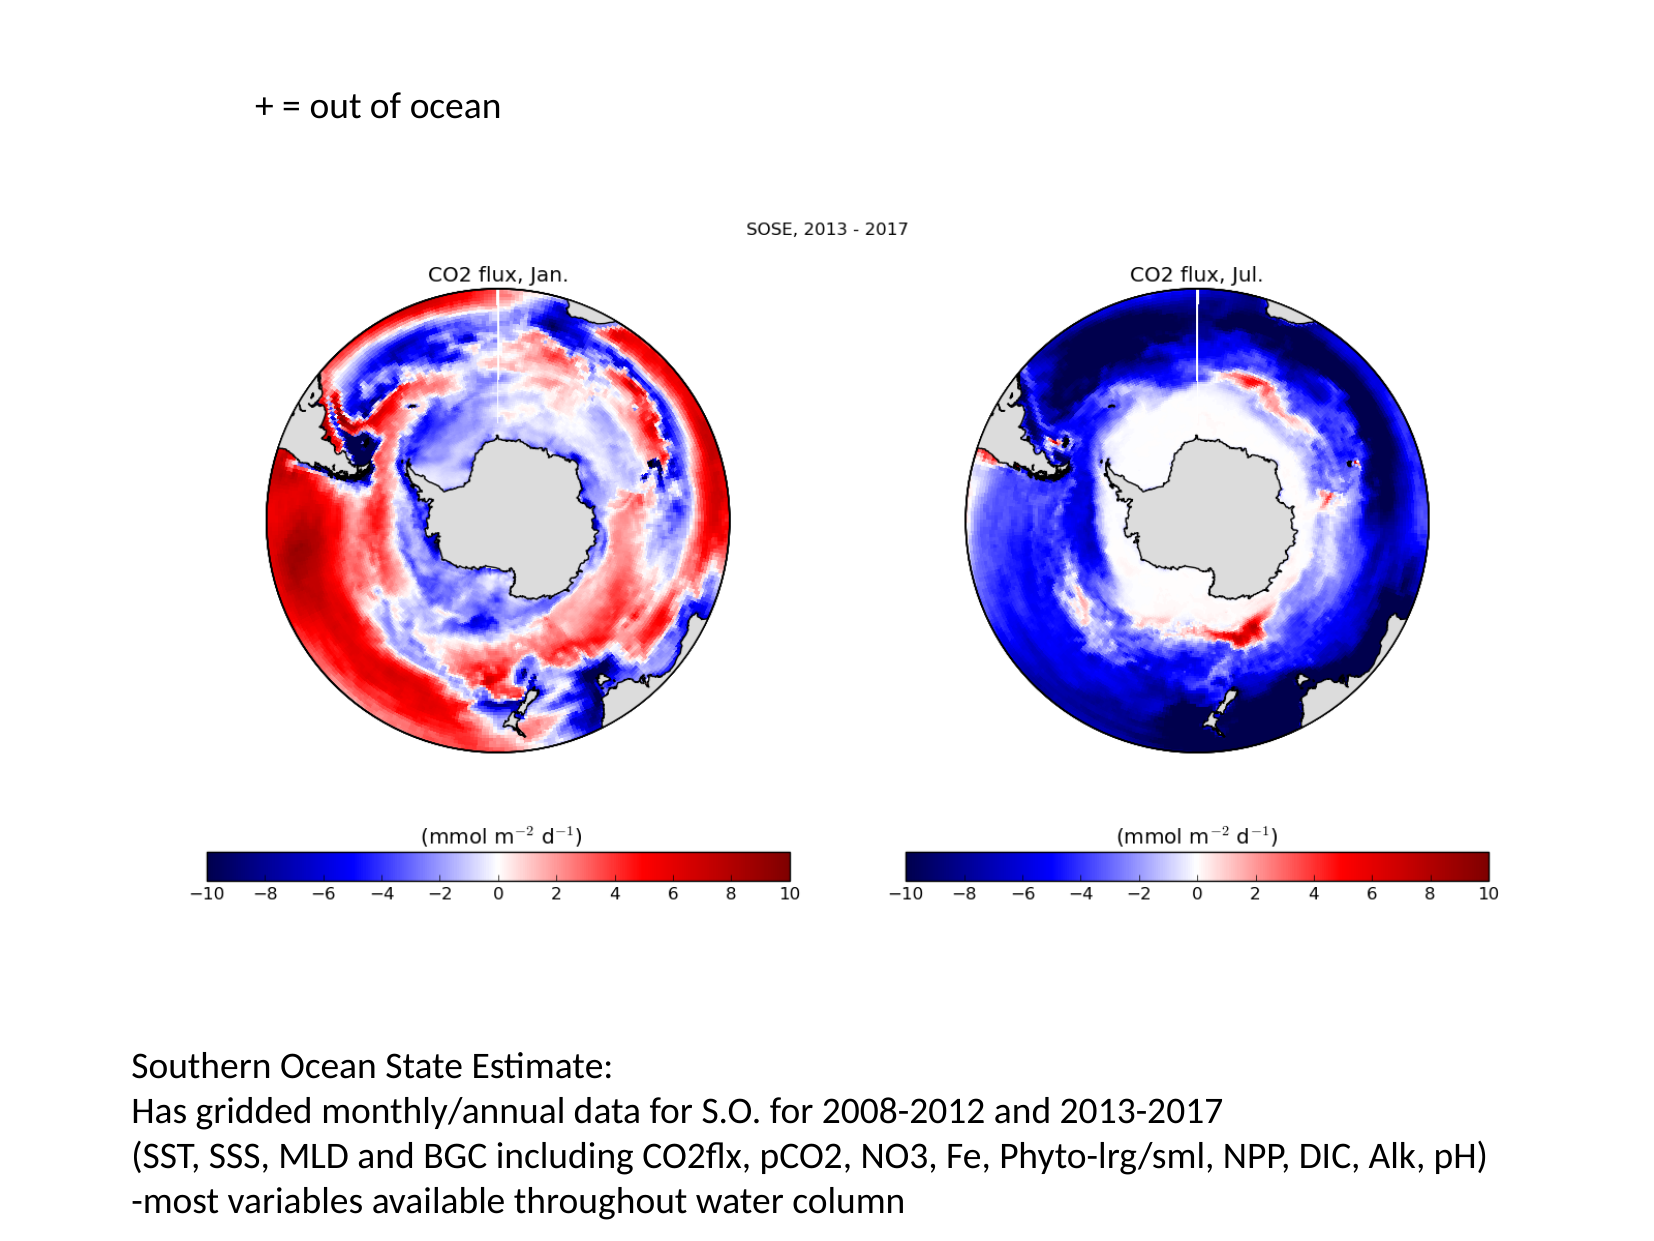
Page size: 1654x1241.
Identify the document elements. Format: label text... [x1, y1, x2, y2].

picture [0, 206, 1654, 1034]
text_box + = out of ocean [240, 73, 1315, 135]
text_box Southern Ocean State Estimate: Has gridded monthly/annual data for S.O. for 2008-2012 and 2013-2017 (SST, SSS, MLD and BGC including CO2flx, pCO2, NO3, Fe, Phyto-lrg/sml, NPP, DIC, Alk, pH) -most variables available throughout water column [116, 1034, 1510, 1231]
